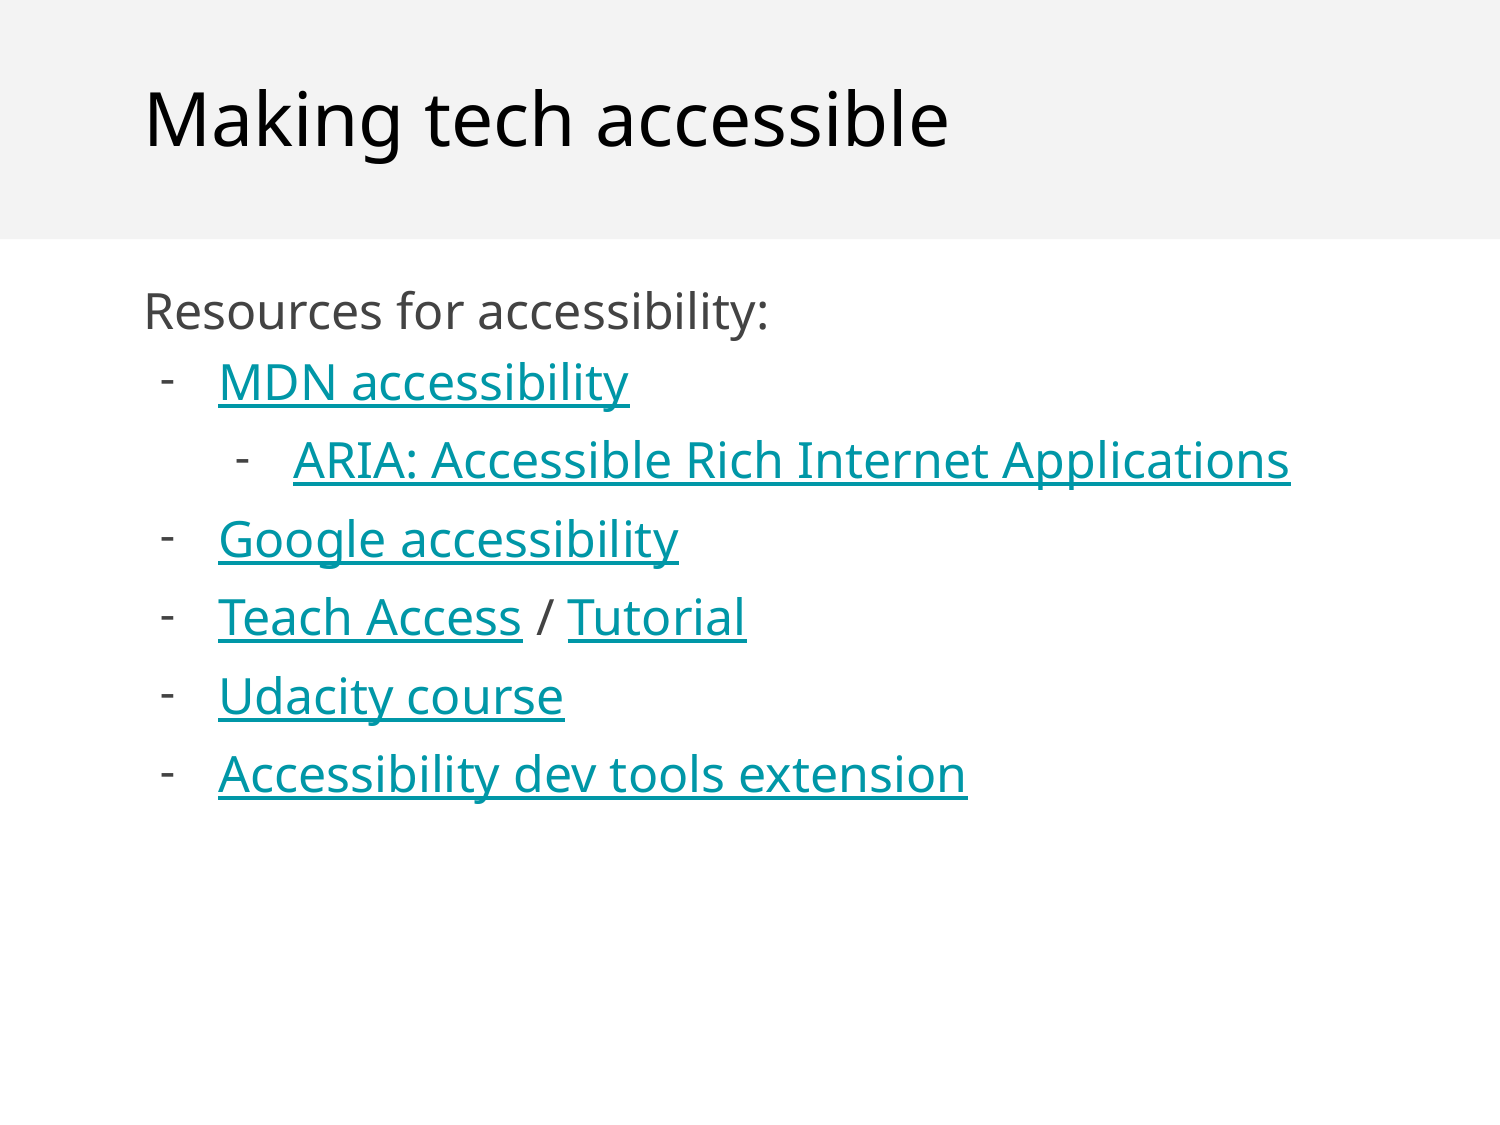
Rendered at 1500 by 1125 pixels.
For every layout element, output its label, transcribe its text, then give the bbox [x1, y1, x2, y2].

list Resources for accessibility: MDN accessibility ARIA: Accessible Rich Internet Applications Google accessibility Teach Access / Tutorial Udacity course Accessibility dev tools extension [128, 255, 1372, 1083]
title Making tech accessible [128, 56, 1372, 183]
